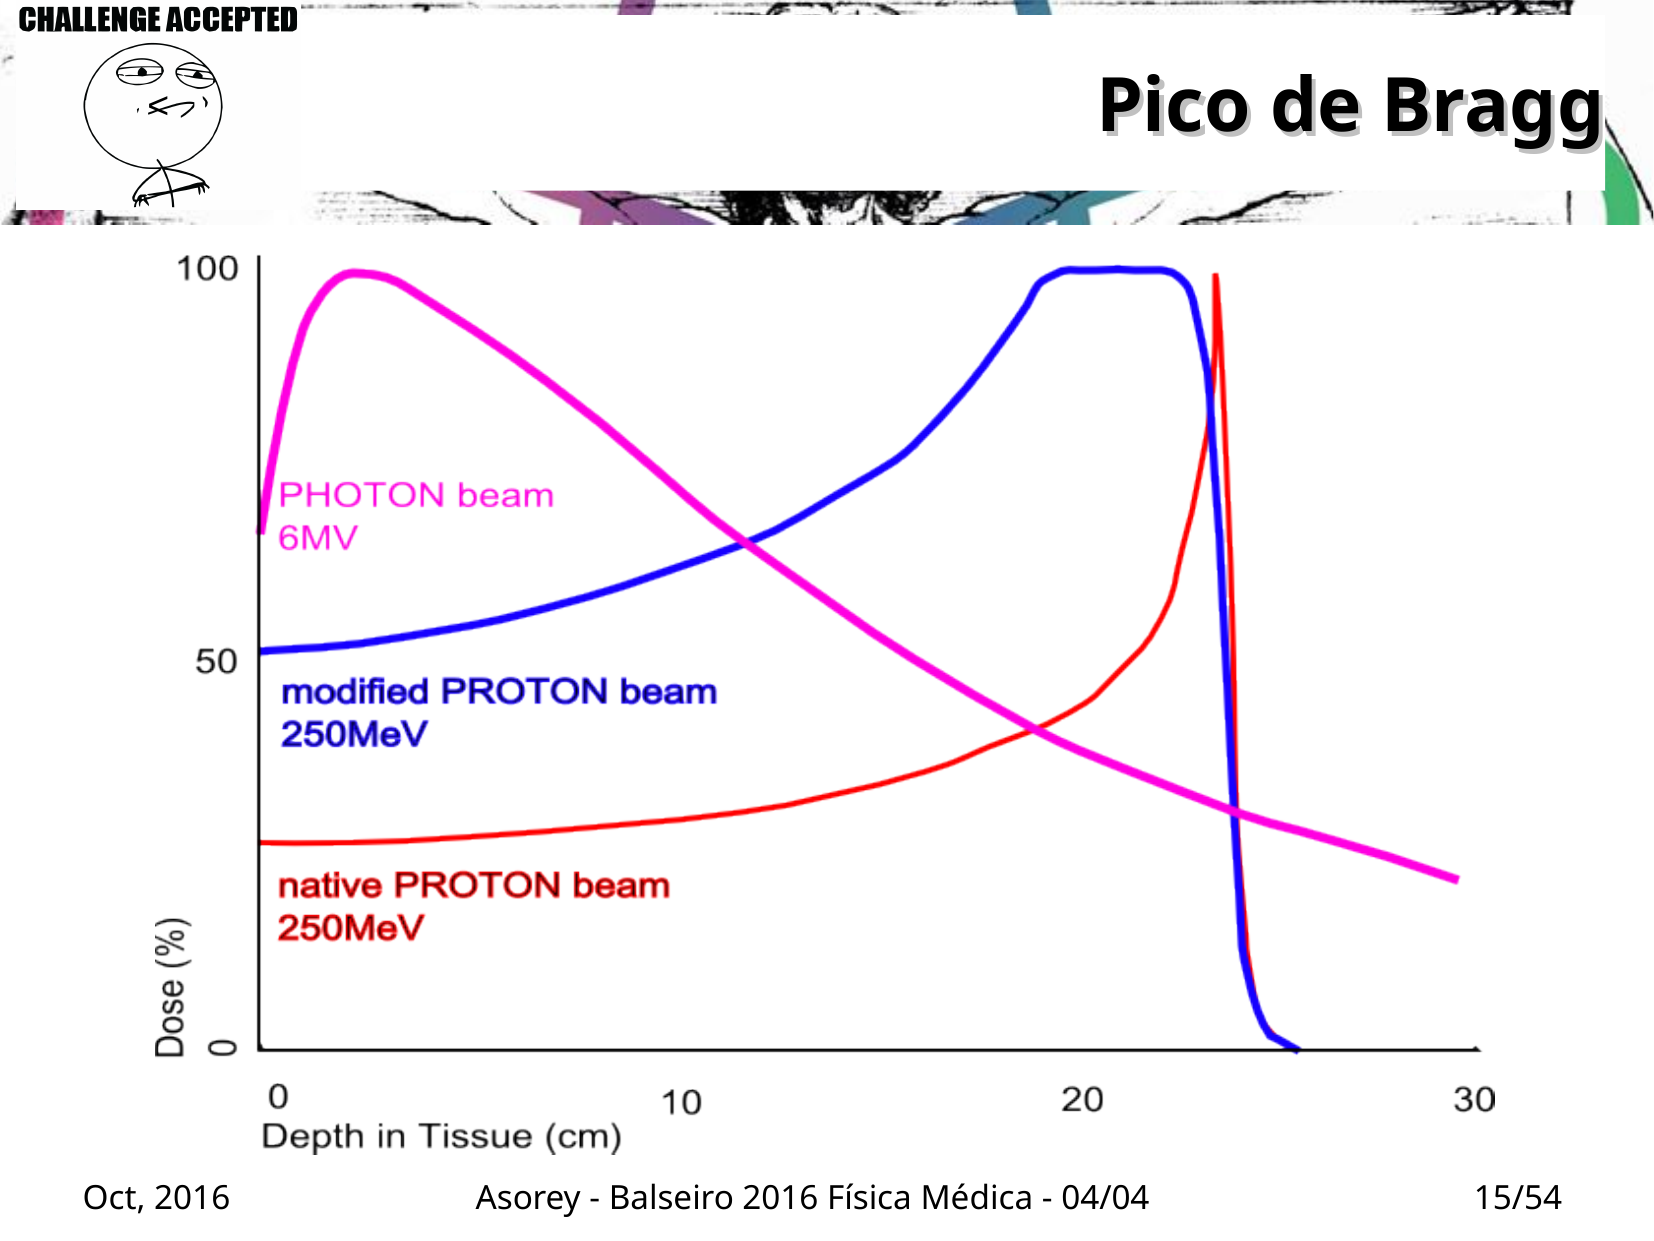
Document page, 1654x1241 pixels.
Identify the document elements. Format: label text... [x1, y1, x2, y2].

title Pico de Bragg [301, 15, 1606, 191]
picture [0, 0, 1654, 225]
picture [155, 254, 1495, 1156]
